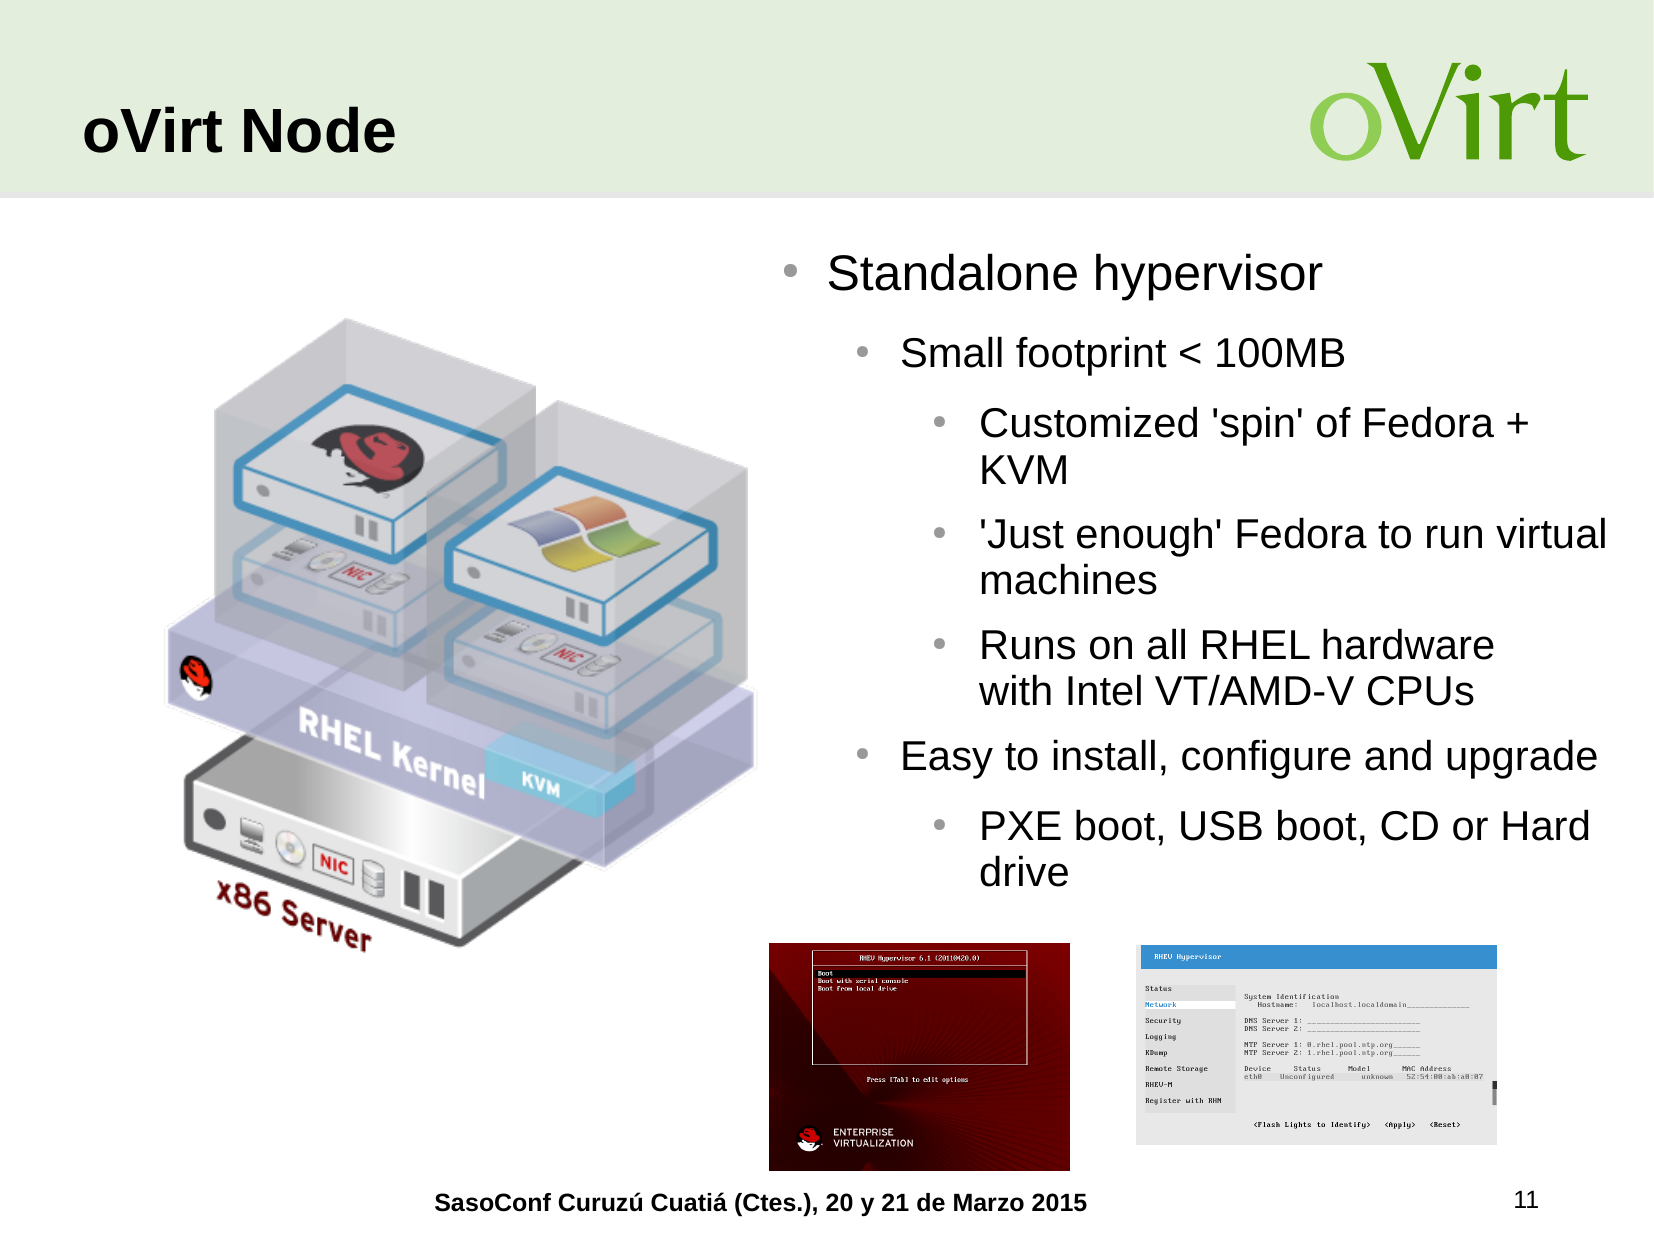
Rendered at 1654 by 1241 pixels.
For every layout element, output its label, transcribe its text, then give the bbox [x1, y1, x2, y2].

title oVirt Node [82, 37, 1571, 226]
picture [1136, 945, 1497, 1146]
list Standalone hypervisor Small footprint < 100MB Customized 'spin' of Fedora + KVM 'Just enough' Fedora to run virtual machines Runs on all RHEL hardware with Intel VT/AMD-V CPUs Easy to install, configure and upgrade PXE boot, USB boot, CD or Hard drive [766, 244, 1621, 940]
picture [769, 943, 1070, 1171]
picture [141, 317, 759, 966]
